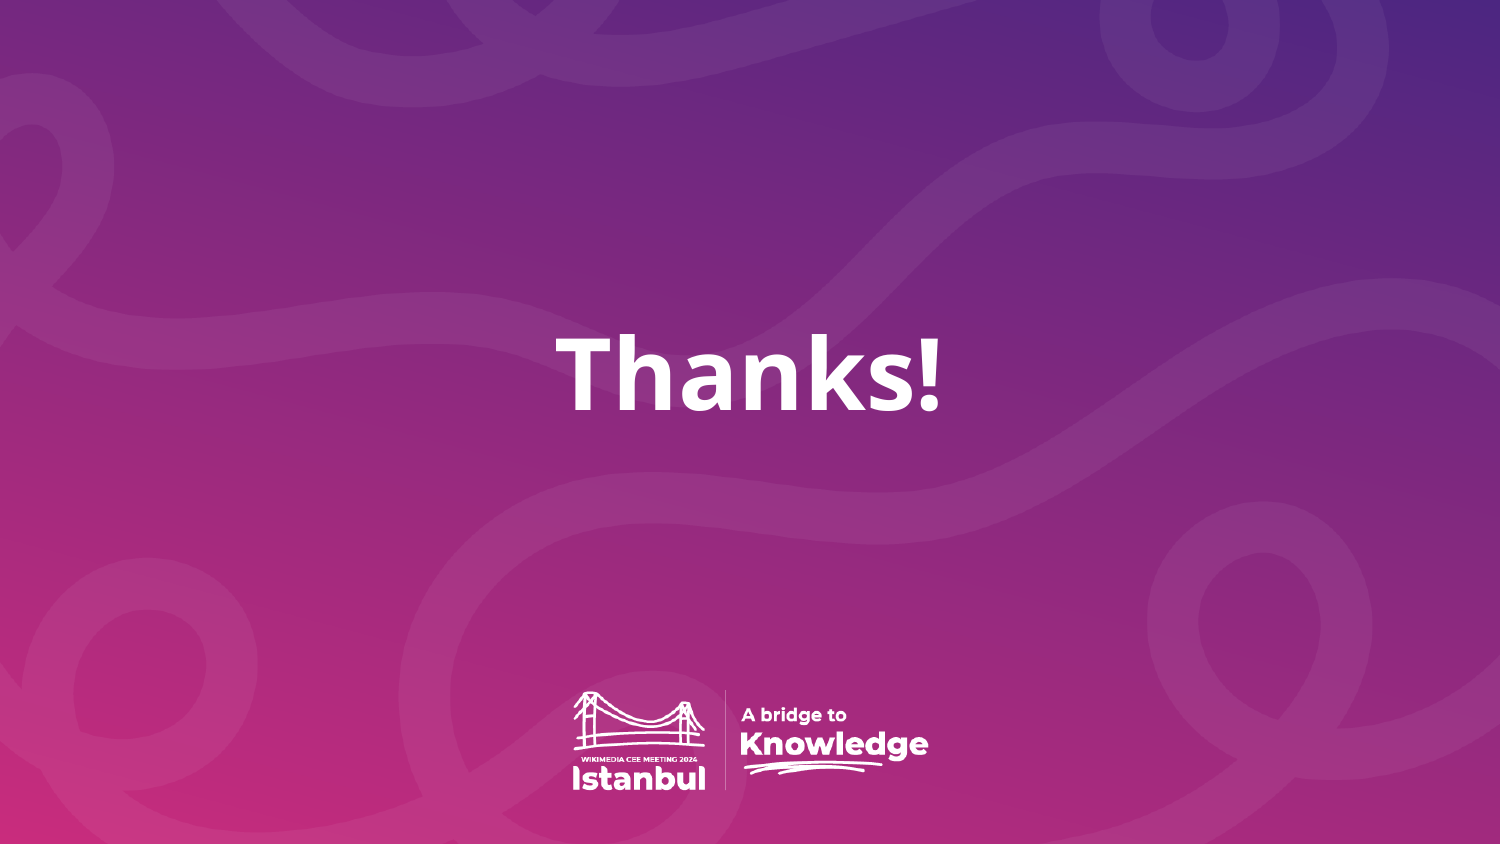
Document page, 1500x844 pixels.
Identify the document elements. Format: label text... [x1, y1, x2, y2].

picture [0, 0, 1500, 844]
text_box Thanks! [401, 295, 1099, 446]
